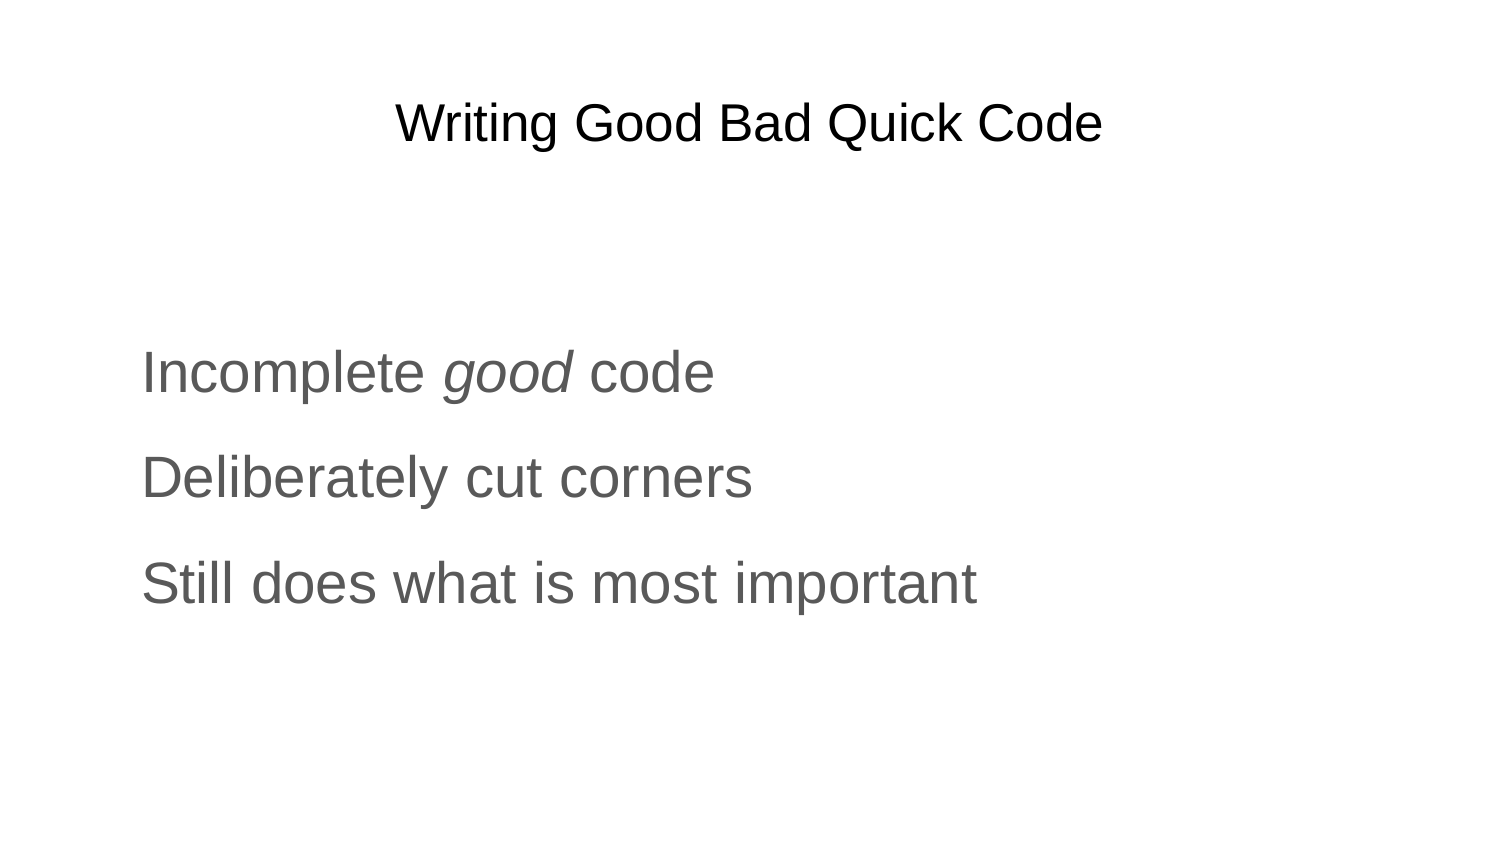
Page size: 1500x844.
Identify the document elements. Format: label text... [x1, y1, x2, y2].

list Incomplete good code Deliberately cut corners Still does what is most important [51, 189, 1449, 750]
title Writing Good Bad Quick Code [51, 72, 1449, 167]
